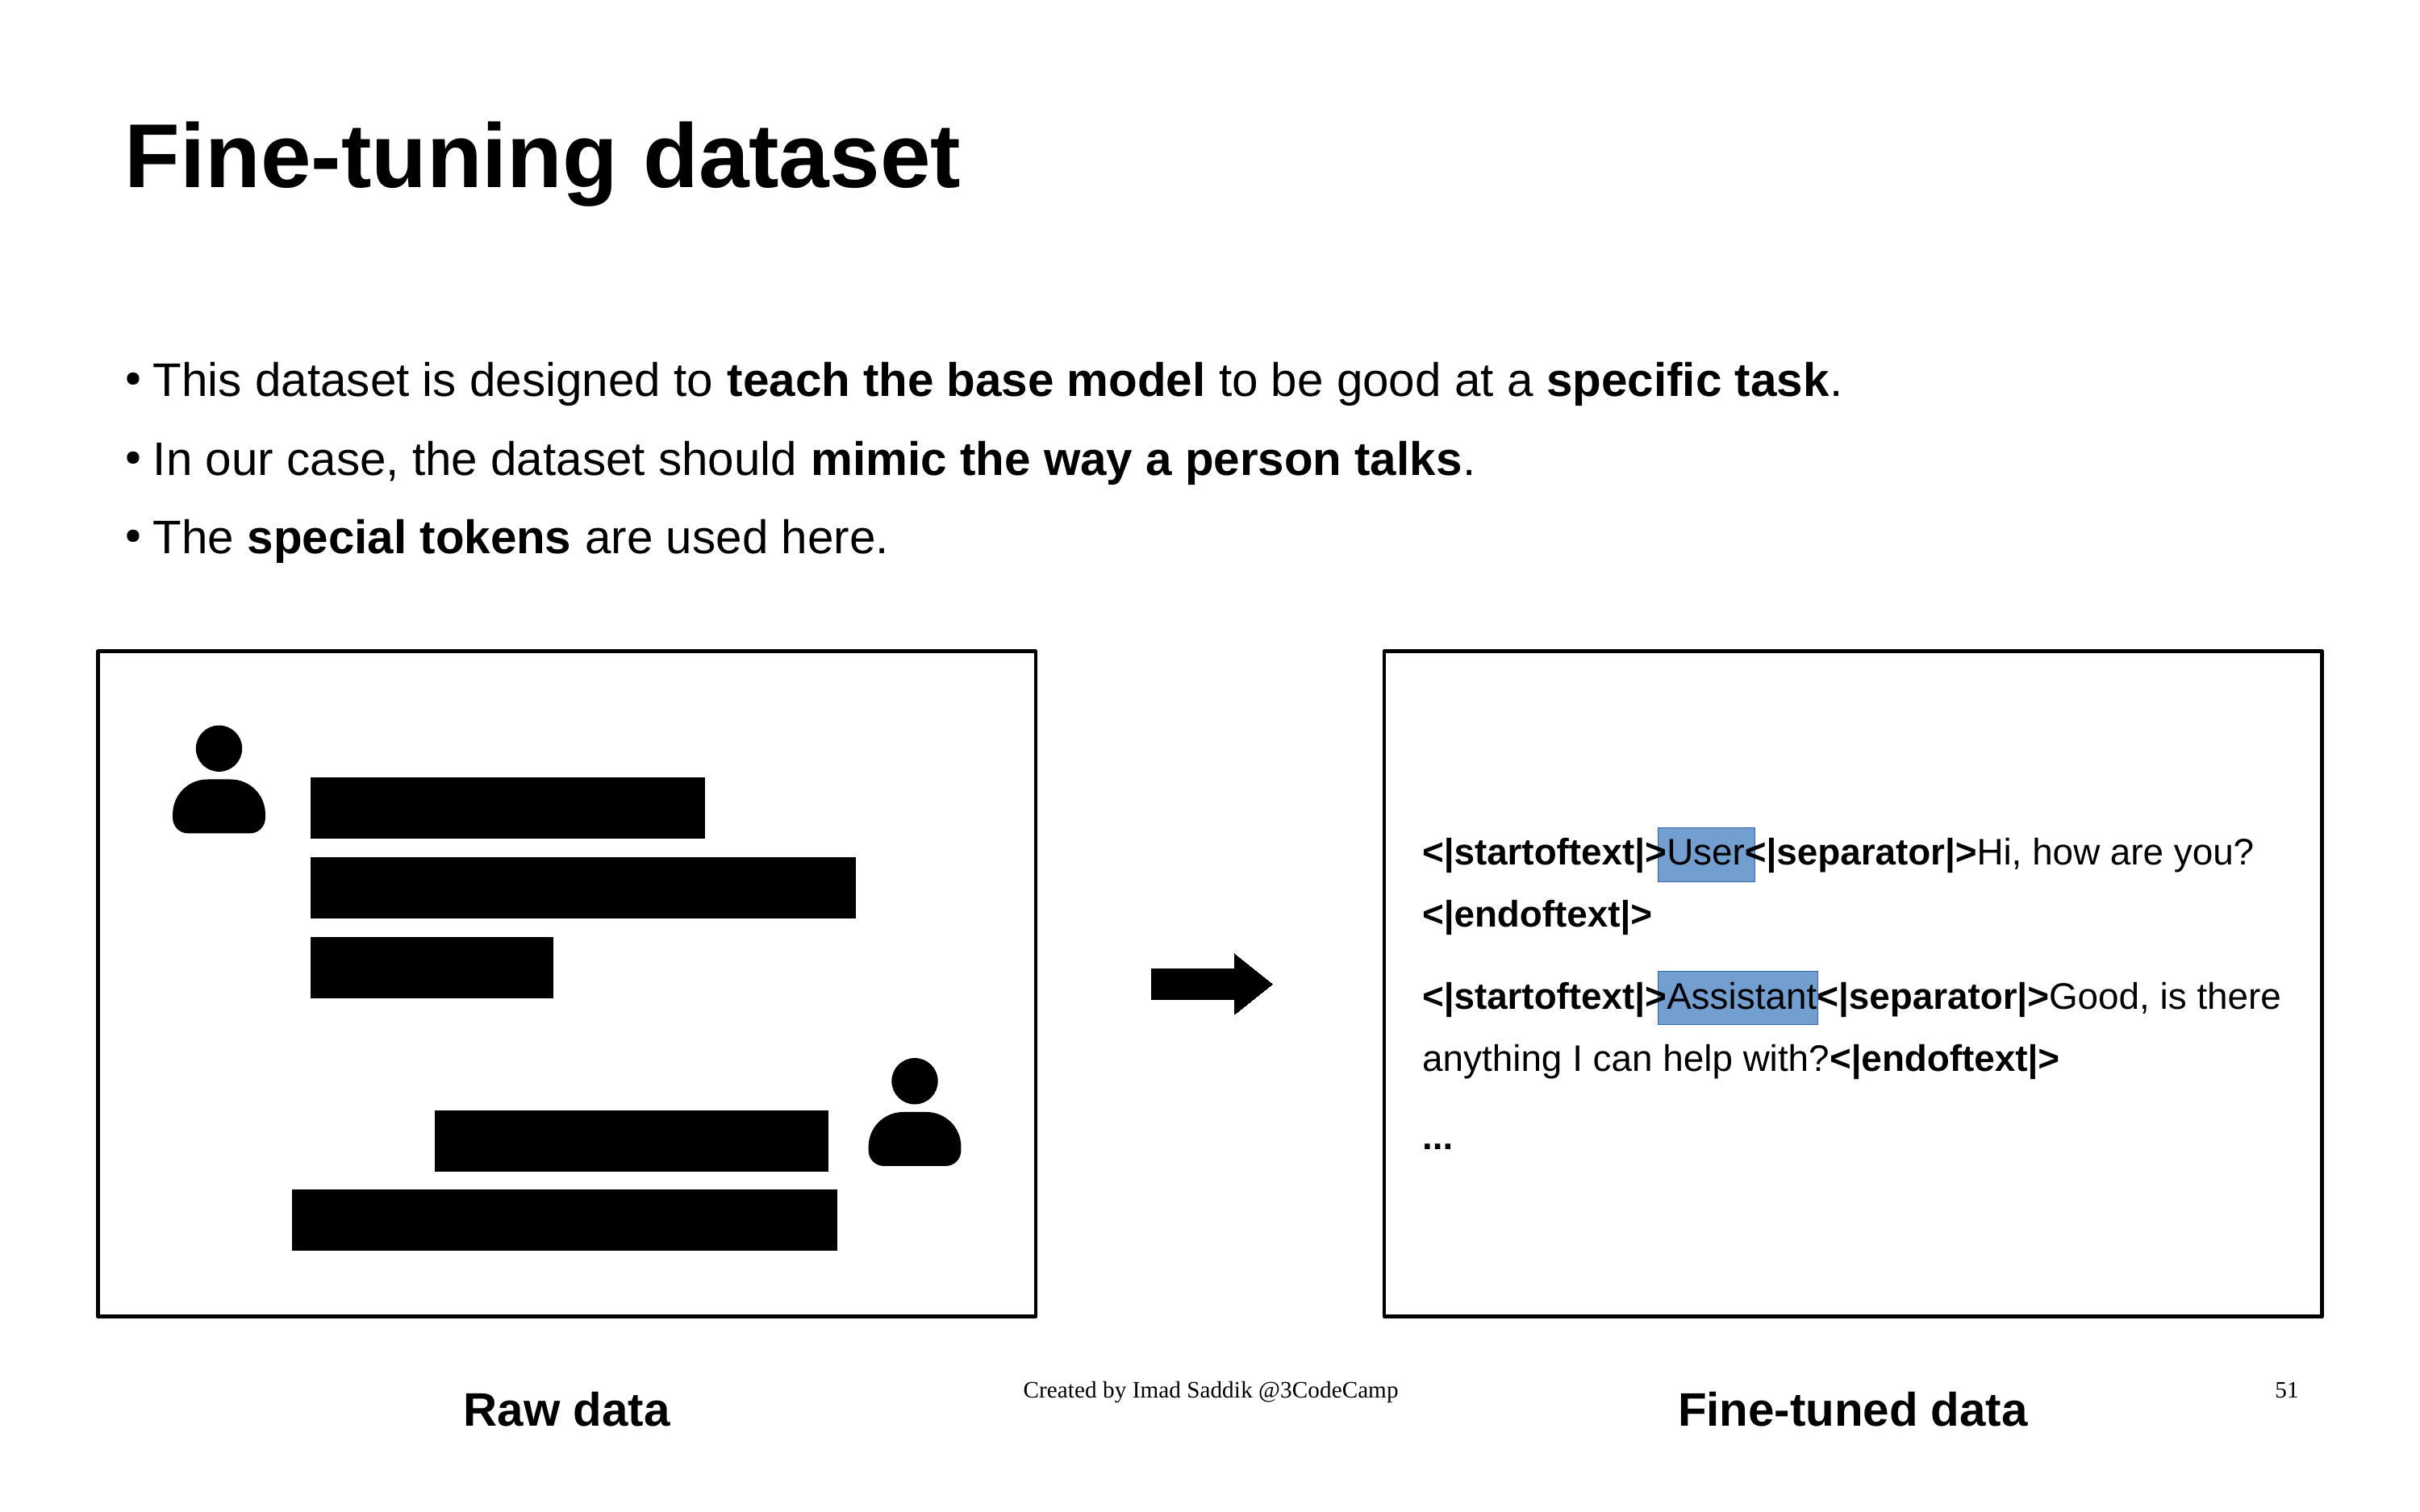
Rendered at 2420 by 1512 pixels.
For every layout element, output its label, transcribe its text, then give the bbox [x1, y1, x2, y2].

text_box [435, 1110, 828, 1172]
text_box Fine-tuning dataset [112, 61, 1664, 251]
picture [853, 1050, 977, 1174]
text_box <|startoftext|>User<|separator|>Hi, how are you?<|endoftext|> <|startoftext|>Assistant<|separator|>Good, is there anything I can help with?<|endoftext|> ... [1410, 805, 2297, 1164]
text_box Fine-tuned data [1600, 1377, 2107, 1442]
text_box [292, 1189, 837, 1251]
picture [156, 717, 282, 842]
text_box This dataset is designed to teach the base model to be good at a specific task. In our case, the dataset should mimic the way a person talks. The special tokens are used here. [112, 322, 1906, 649]
text_box [311, 777, 705, 839]
text_box [1151, 953, 1273, 1014]
text_box [311, 857, 856, 918]
text_box Raw data [371, 1377, 763, 1442]
text_box [311, 937, 553, 998]
